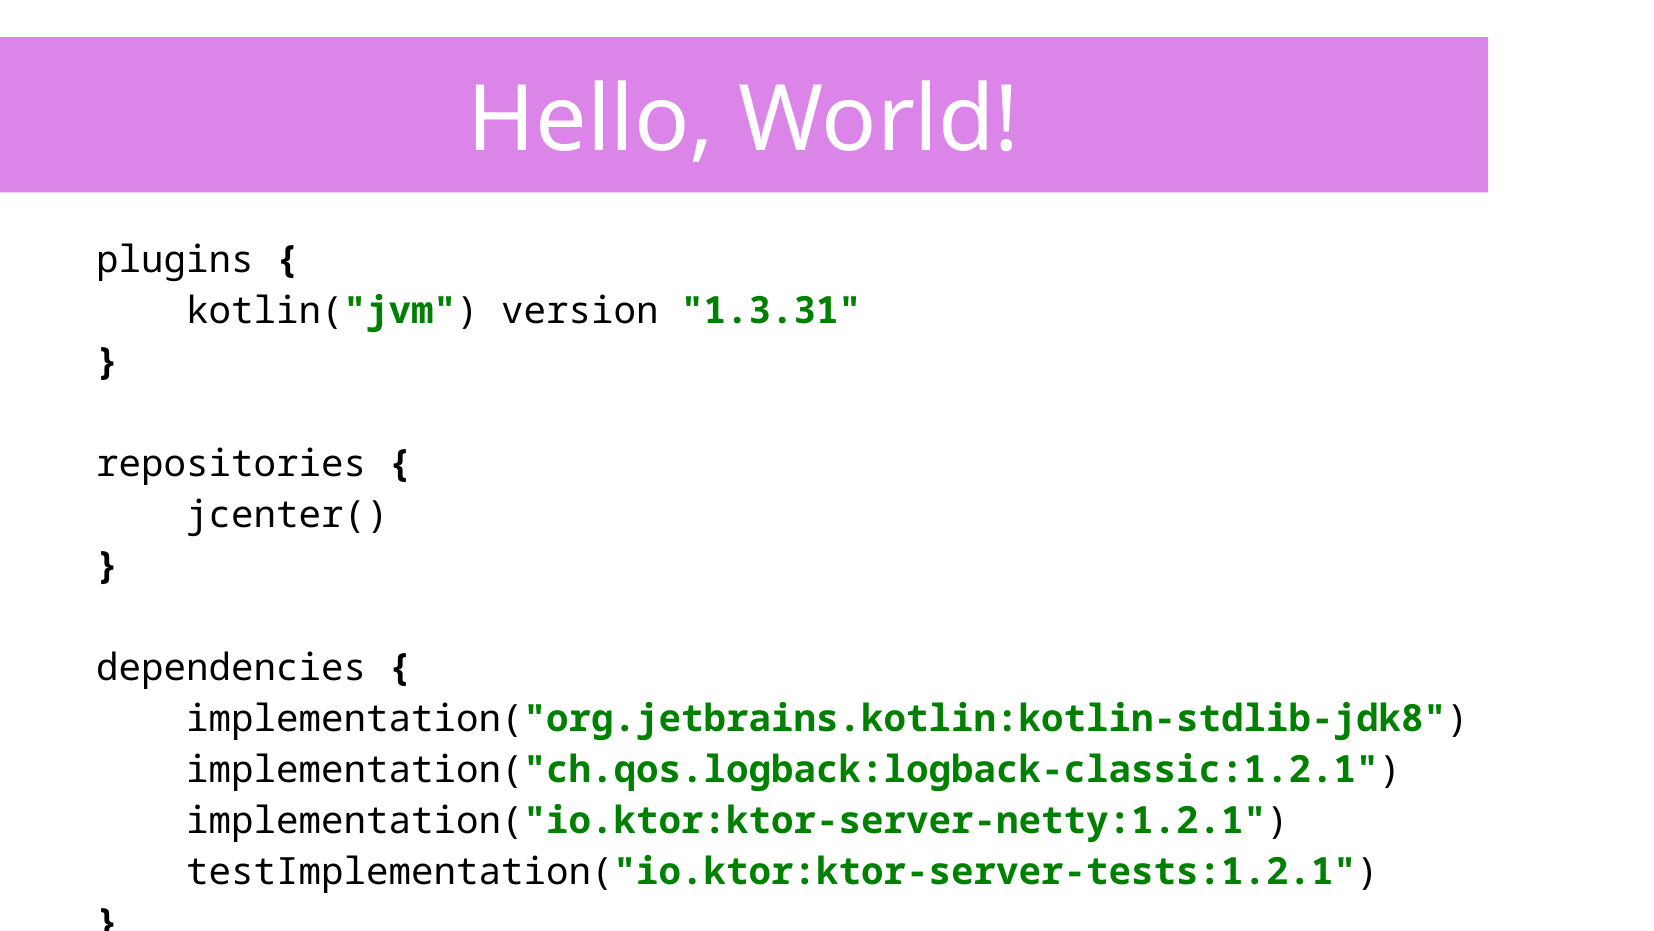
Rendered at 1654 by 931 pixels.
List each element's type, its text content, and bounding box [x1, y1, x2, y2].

title Hello, World! [0, 37, 1489, 193]
text_box plugins { kotlin("jvm") version "1.3.31" } repositories { jcenter() } dependencies { implementation("org.jetbrains.kotlin:kotlin-stdlib-jdk8") implementation("ch.qos.logback:logback-classic:1.2.1") implementation("io.ktor:ktor-server-netty:1.2.1") testImplementation("io.ktor:ktor-server-tests:1.2.1") } [81, 225, 1484, 870]
